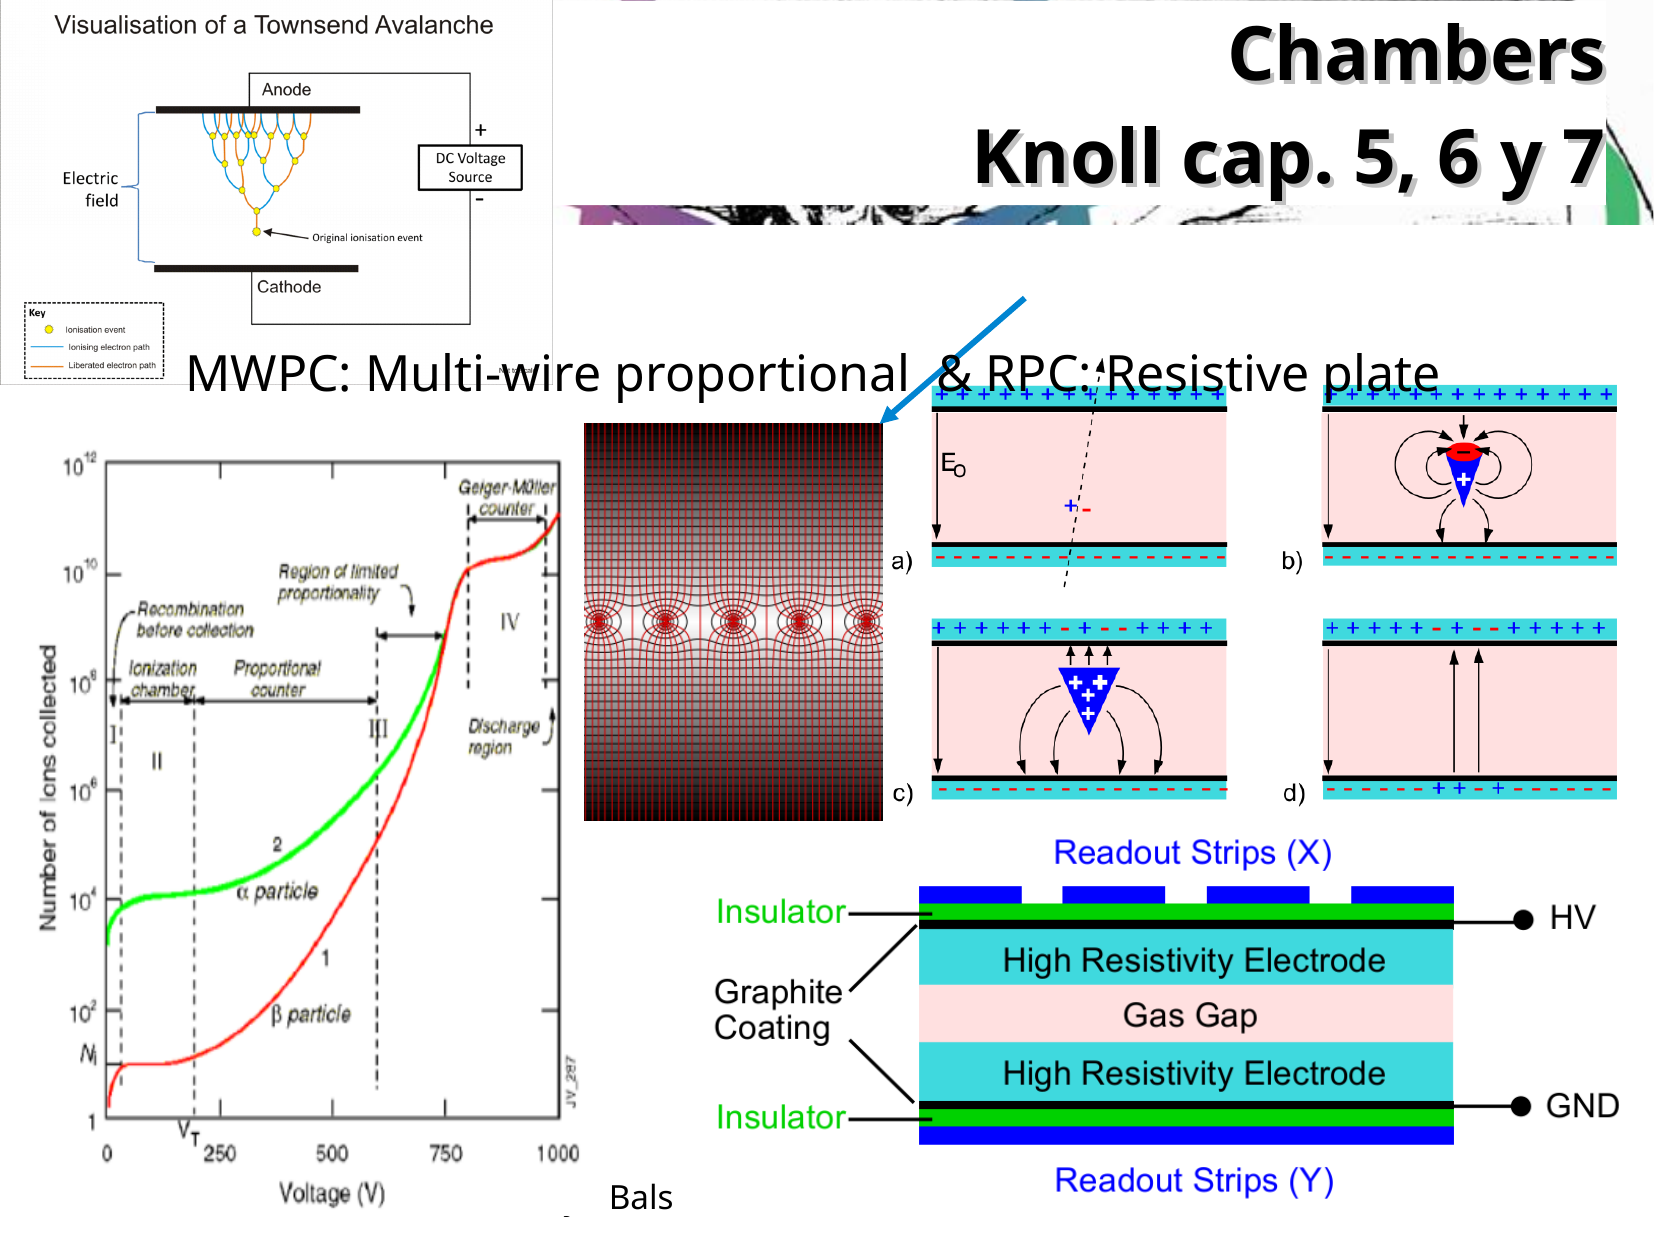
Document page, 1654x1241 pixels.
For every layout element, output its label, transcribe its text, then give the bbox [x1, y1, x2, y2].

picture [29, 444, 601, 1216]
list MWPC: Multi-wire proportional & RPC: Resistive plate [116, 240, 1606, 1125]
title Chambers Knoll cap. 5, 6 y 7 [553, 11, 1606, 195]
picture [0, 0, 1654, 385]
picture [675, 324, 1645, 1215]
